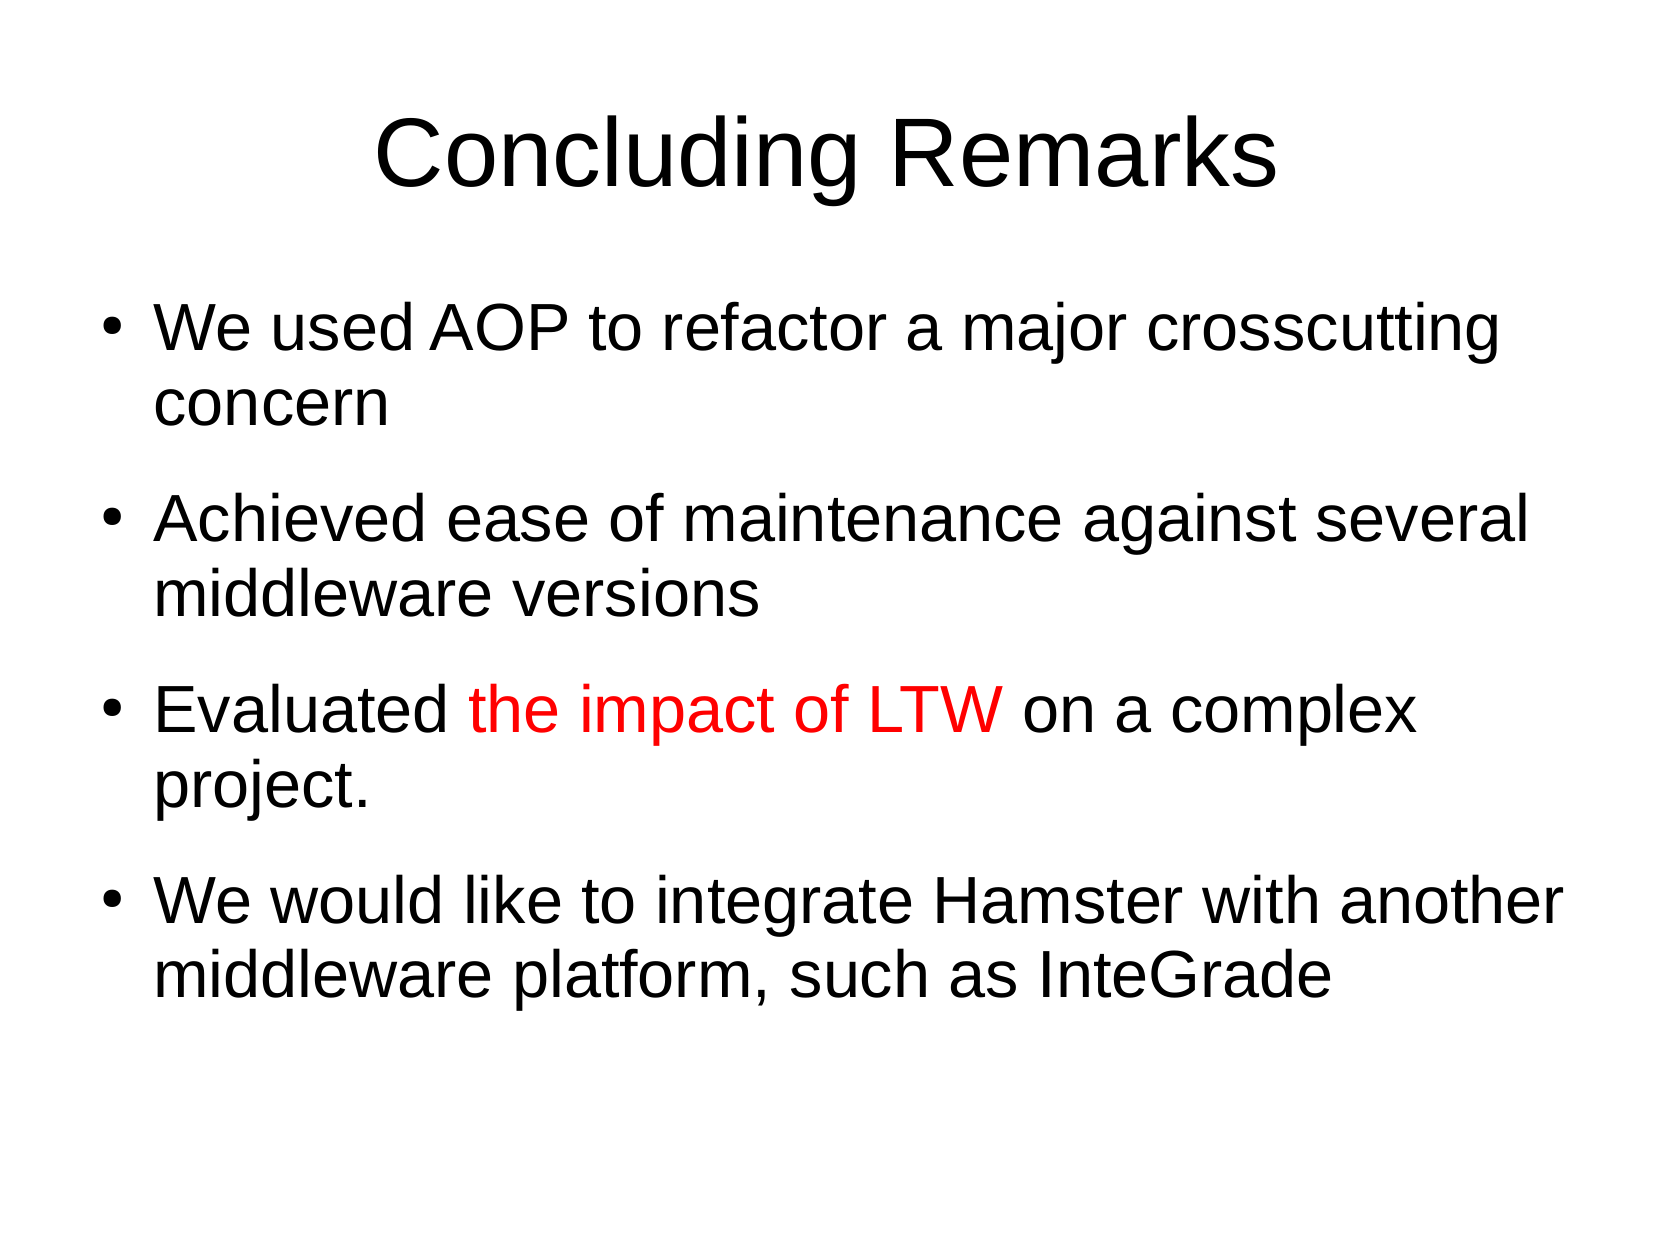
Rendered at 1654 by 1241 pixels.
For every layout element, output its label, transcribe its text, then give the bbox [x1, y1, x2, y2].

list We used AOP to refactor a major crosscutting concern Achieved ease of maintenance against several middleware versions Evaluated the impact of LTW on a complex project. We would like to integrate Hamster with another middleware platform, such as InteGrade [82, 290, 1571, 1109]
title Concluding Remarks [82, 49, 1571, 257]
